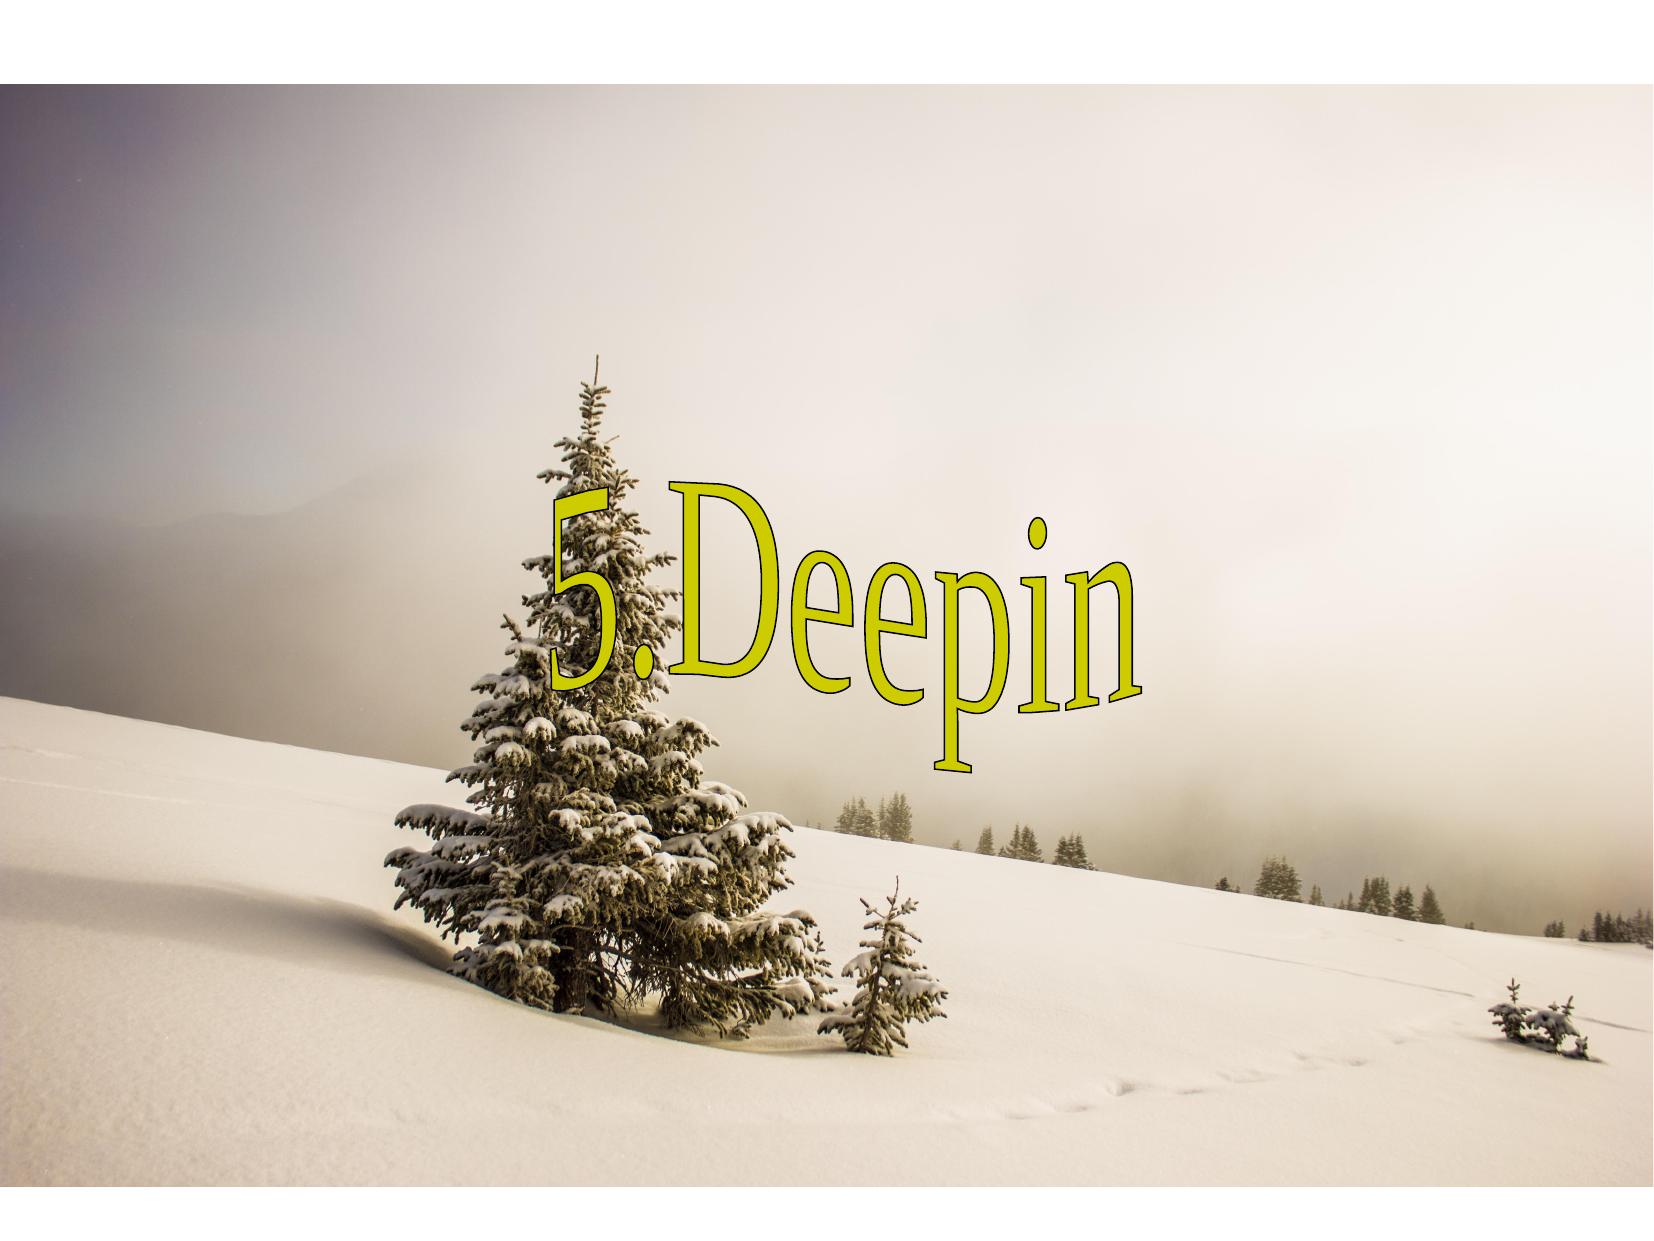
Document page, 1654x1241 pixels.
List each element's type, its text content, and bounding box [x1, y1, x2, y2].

picture [0, 84, 1654, 1188]
text_box 5.Deepin [1018, 576, 1059, 713]
text_box 5.Deepin [1028, 517, 1047, 549]
text_box 5.Deepin [864, 562, 927, 706]
text_box 5.Deepin [669, 481, 779, 678]
text_box 5.Deepin [934, 572, 1009, 773]
text_box 5.Deepin [550, 487, 617, 691]
text_box 5.Deepin [1065, 562, 1142, 711]
text_box 5.Deepin [791, 551, 853, 694]
text_box 5.Deepin [633, 644, 654, 680]
